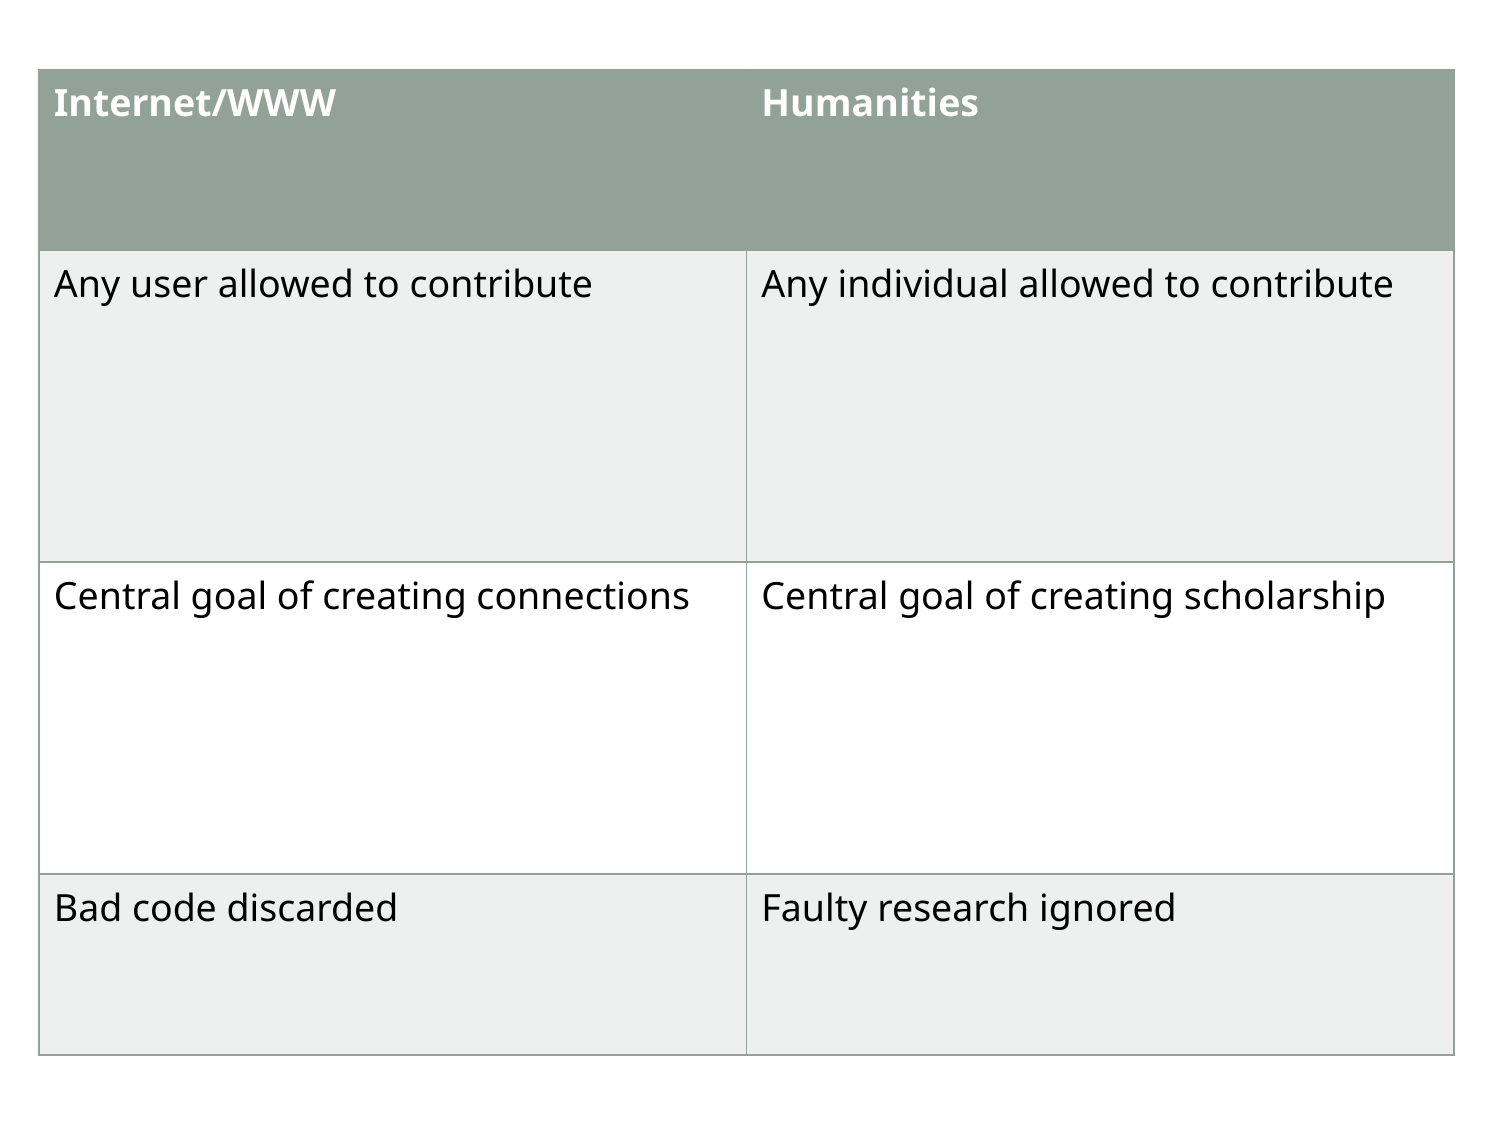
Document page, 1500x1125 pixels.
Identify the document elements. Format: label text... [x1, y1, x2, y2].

table_cell Central goal of creating connections [40, 563, 746, 873]
table_header Humanities [747, 70, 1453, 249]
table_cell Any user allowed to contribute [40, 251, 746, 561]
table_cell Bad code discarded [40, 875, 746, 1054]
table_cell Any individual allowed to contribute [747, 251, 1453, 561]
table_cell Faulty research ignored [747, 875, 1453, 1054]
table_cell Central goal of creating scholarship [747, 563, 1453, 873]
table_header Internet/WWW [40, 70, 746, 249]
